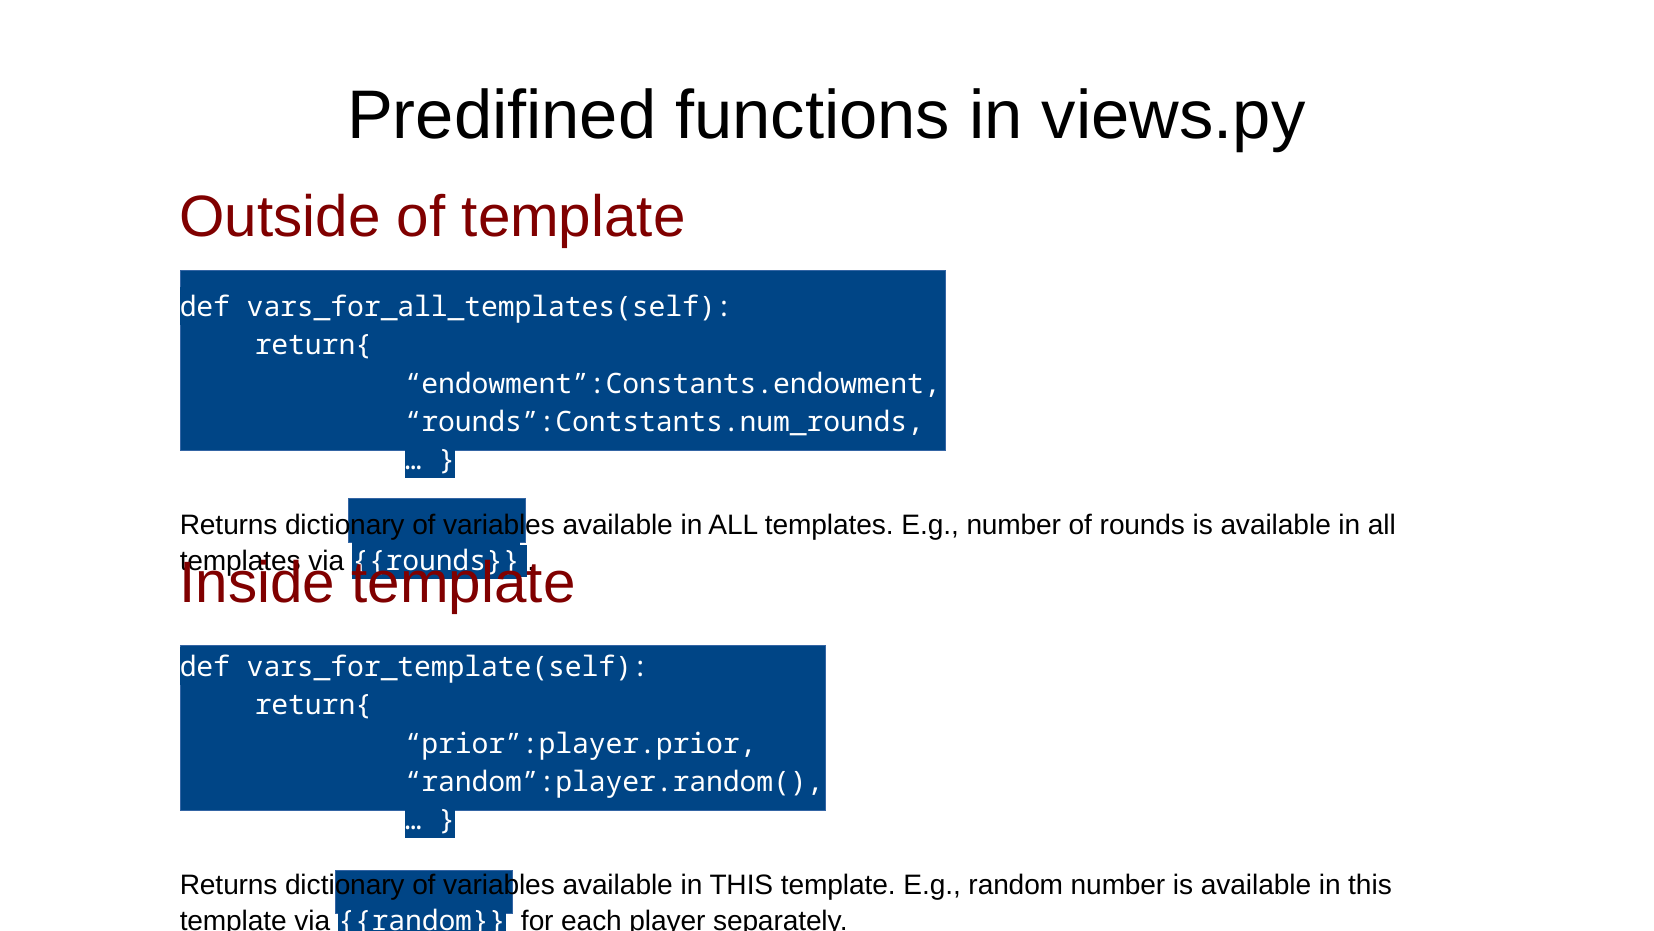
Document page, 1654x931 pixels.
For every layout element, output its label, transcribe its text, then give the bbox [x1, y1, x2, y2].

text_box Outside of template def vars_for_all_templates(self): return{ “endowment”:Constants.endowment, “rounds”:Contstants.num_rounds, … } Returns dictionary of variables available in ALL templates. E.g., number of rounds is available in all templates via {{rounds}} . [165, 175, 1486, 542]
title Predifined functions in views.py [82, 37, 1571, 193]
text_box Inside template def vars_for_template(self): return{ “prior”:player.prior, “random”:player.random(), … } Returns dictionary of variables available in THIS template. E.g., random number is available in this template via {{random}} for each player separately. [165, 542, 1486, 931]
